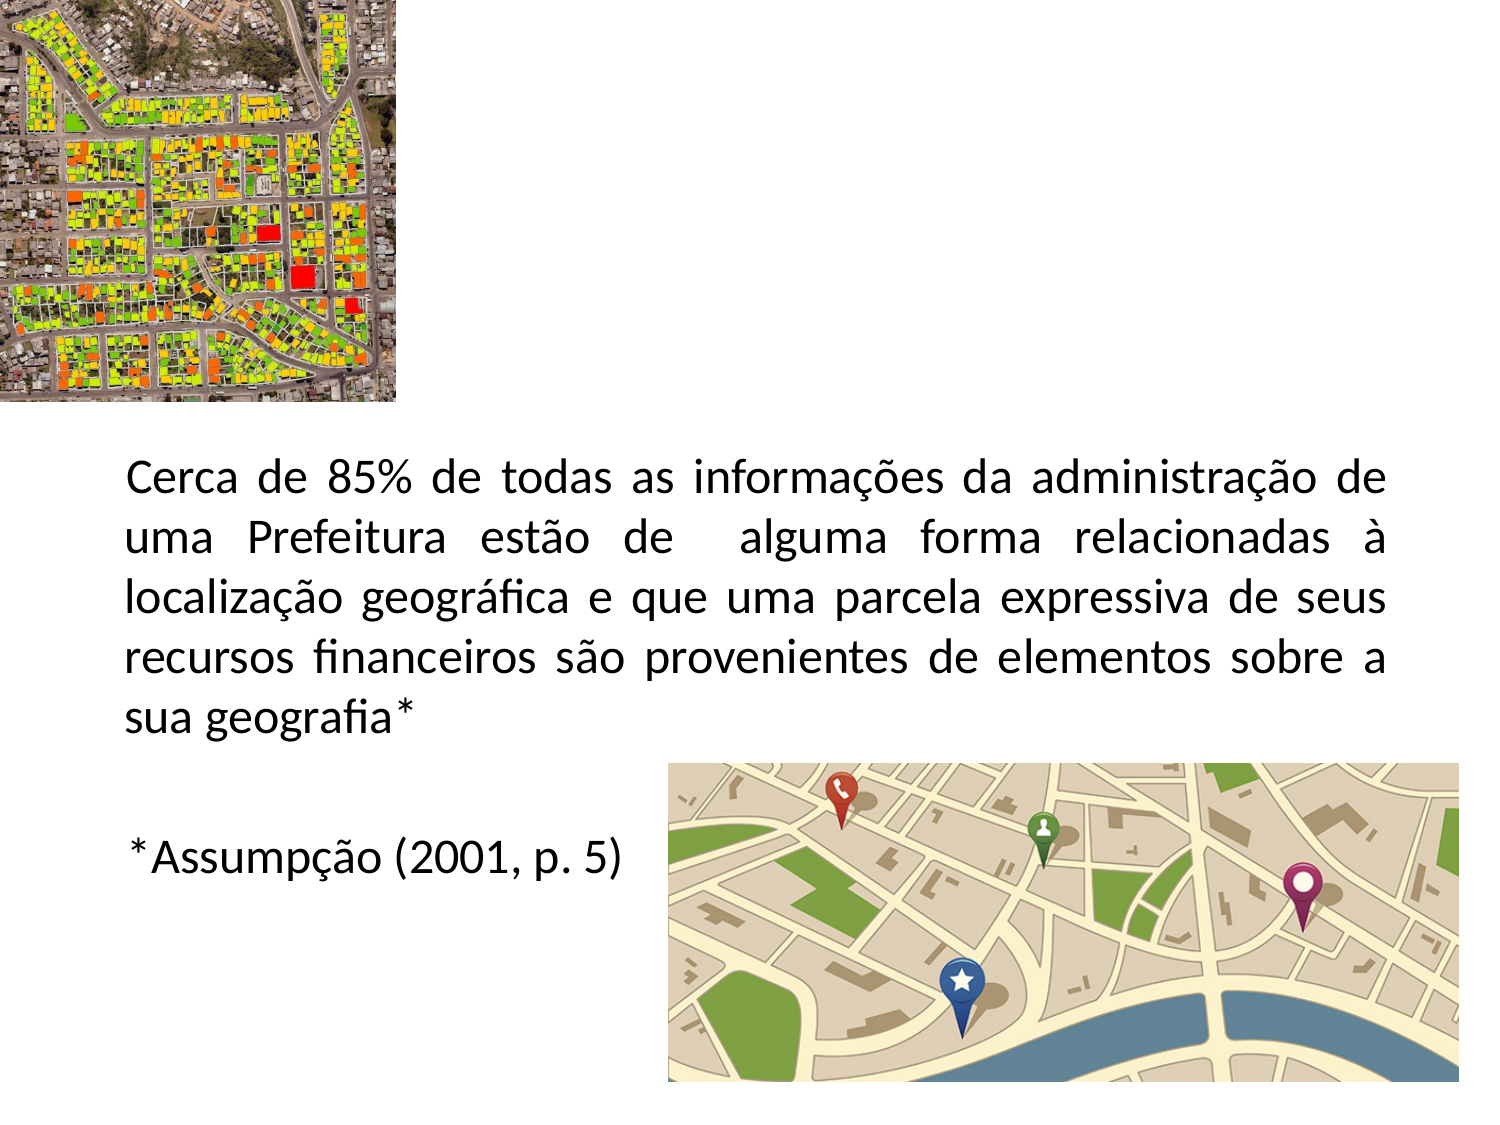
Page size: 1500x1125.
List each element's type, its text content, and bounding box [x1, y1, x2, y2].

picture [668, 763, 1459, 1082]
list Cerca de 85% de todas as informações da administração de uma Prefeitura estão de alguma forma relacionadas à localização geográfica e que uma parcela expressiva de seus recursos financeiros são provenientes de elementos sobre a sua geografia* *Assumpção (2001, p. 5) [53, 436, 1404, 973]
picture [0, 0, 396, 402]
